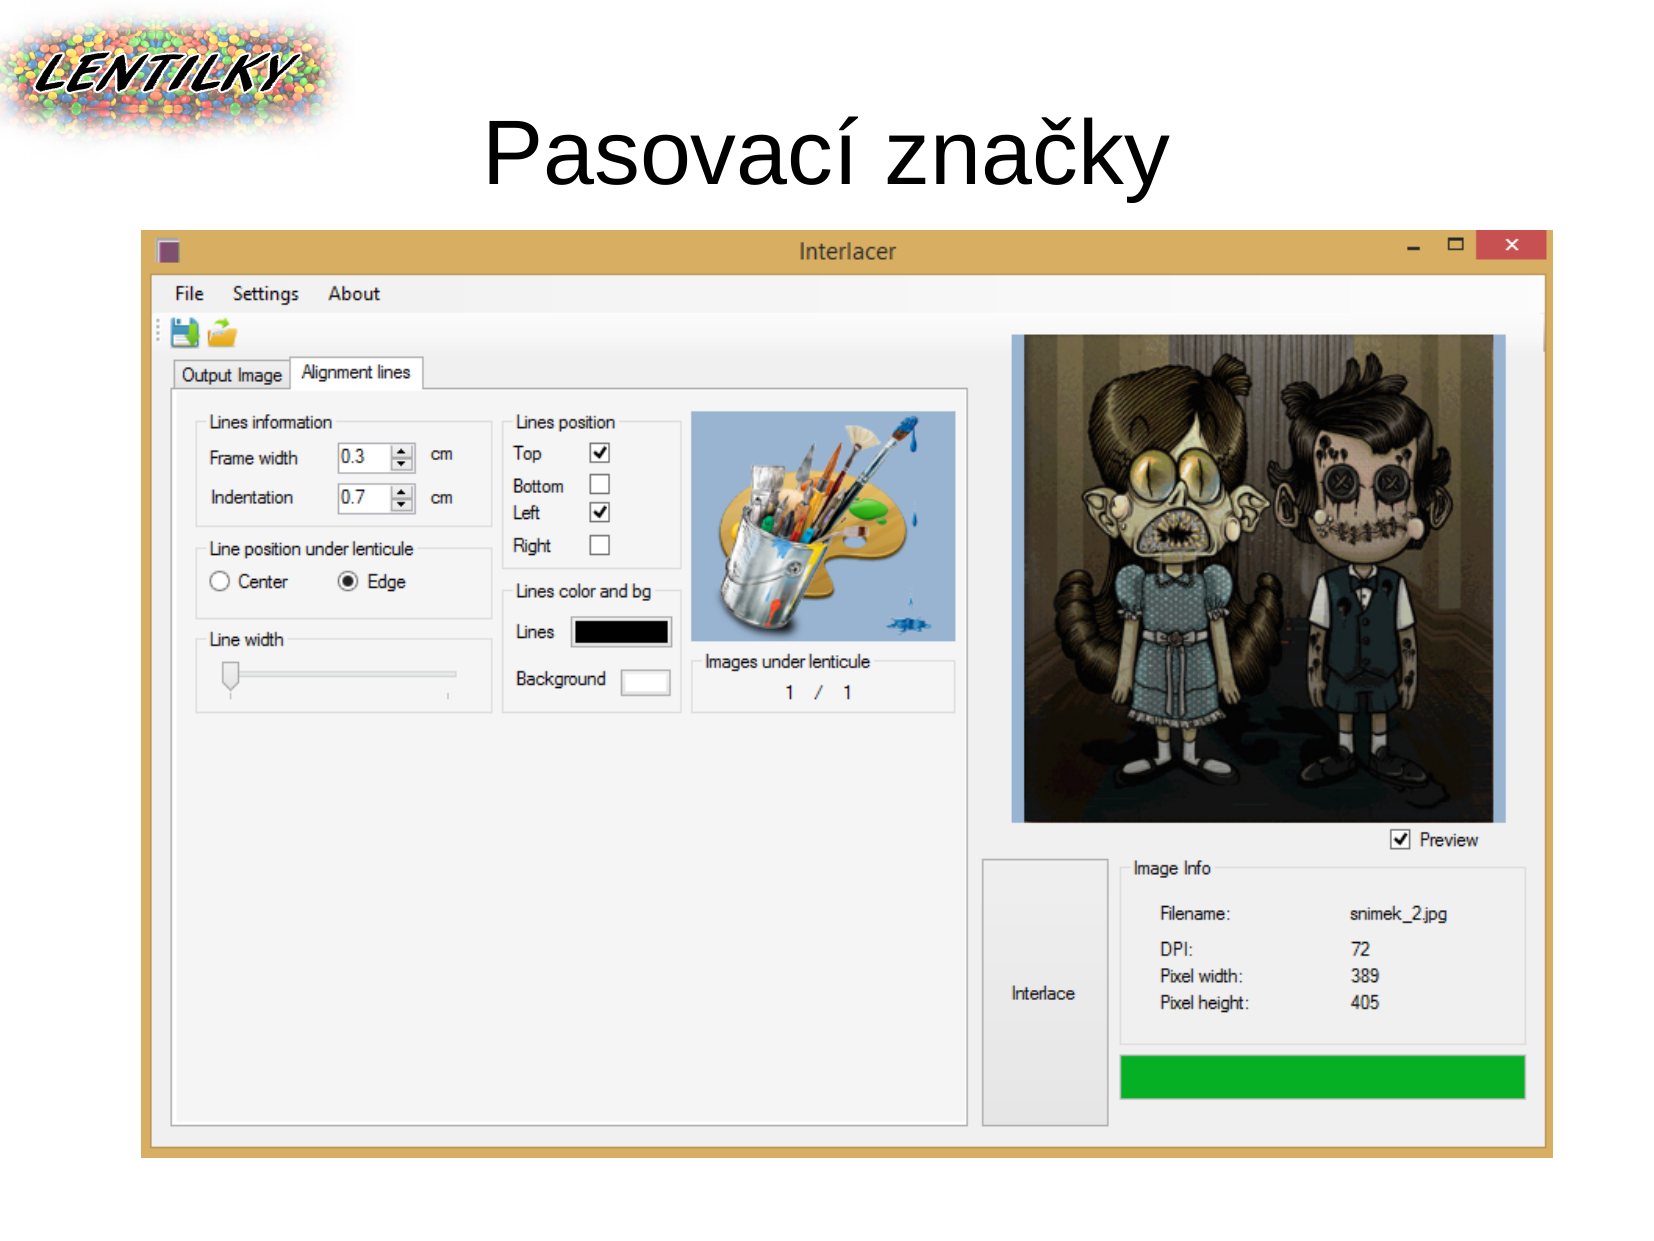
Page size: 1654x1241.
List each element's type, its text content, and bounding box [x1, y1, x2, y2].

picture [0, 0, 355, 159]
picture [141, 230, 1553, 1158]
title Pasovací značky [82, 49, 1571, 257]
